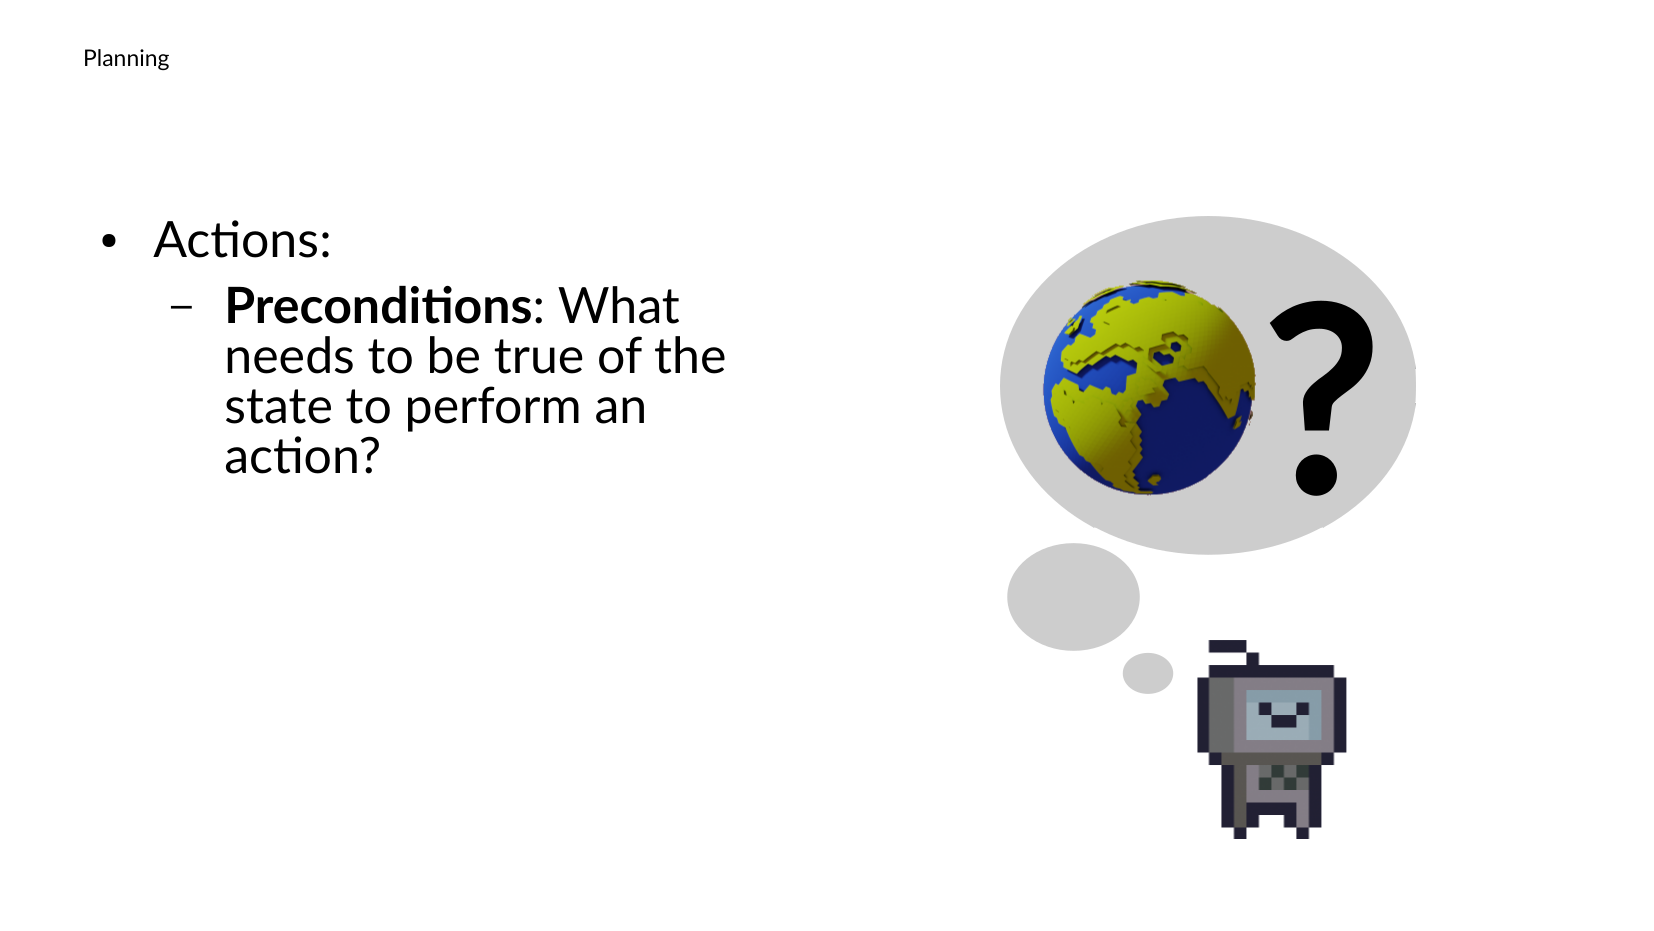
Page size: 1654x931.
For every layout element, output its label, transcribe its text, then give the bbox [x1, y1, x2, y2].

title Planning [83, 0, 1571, 119]
list Actions: Preconditions: What needs to be true of the state to perform an action? [82, 217, 809, 839]
picture [954, 216, 1462, 839]
